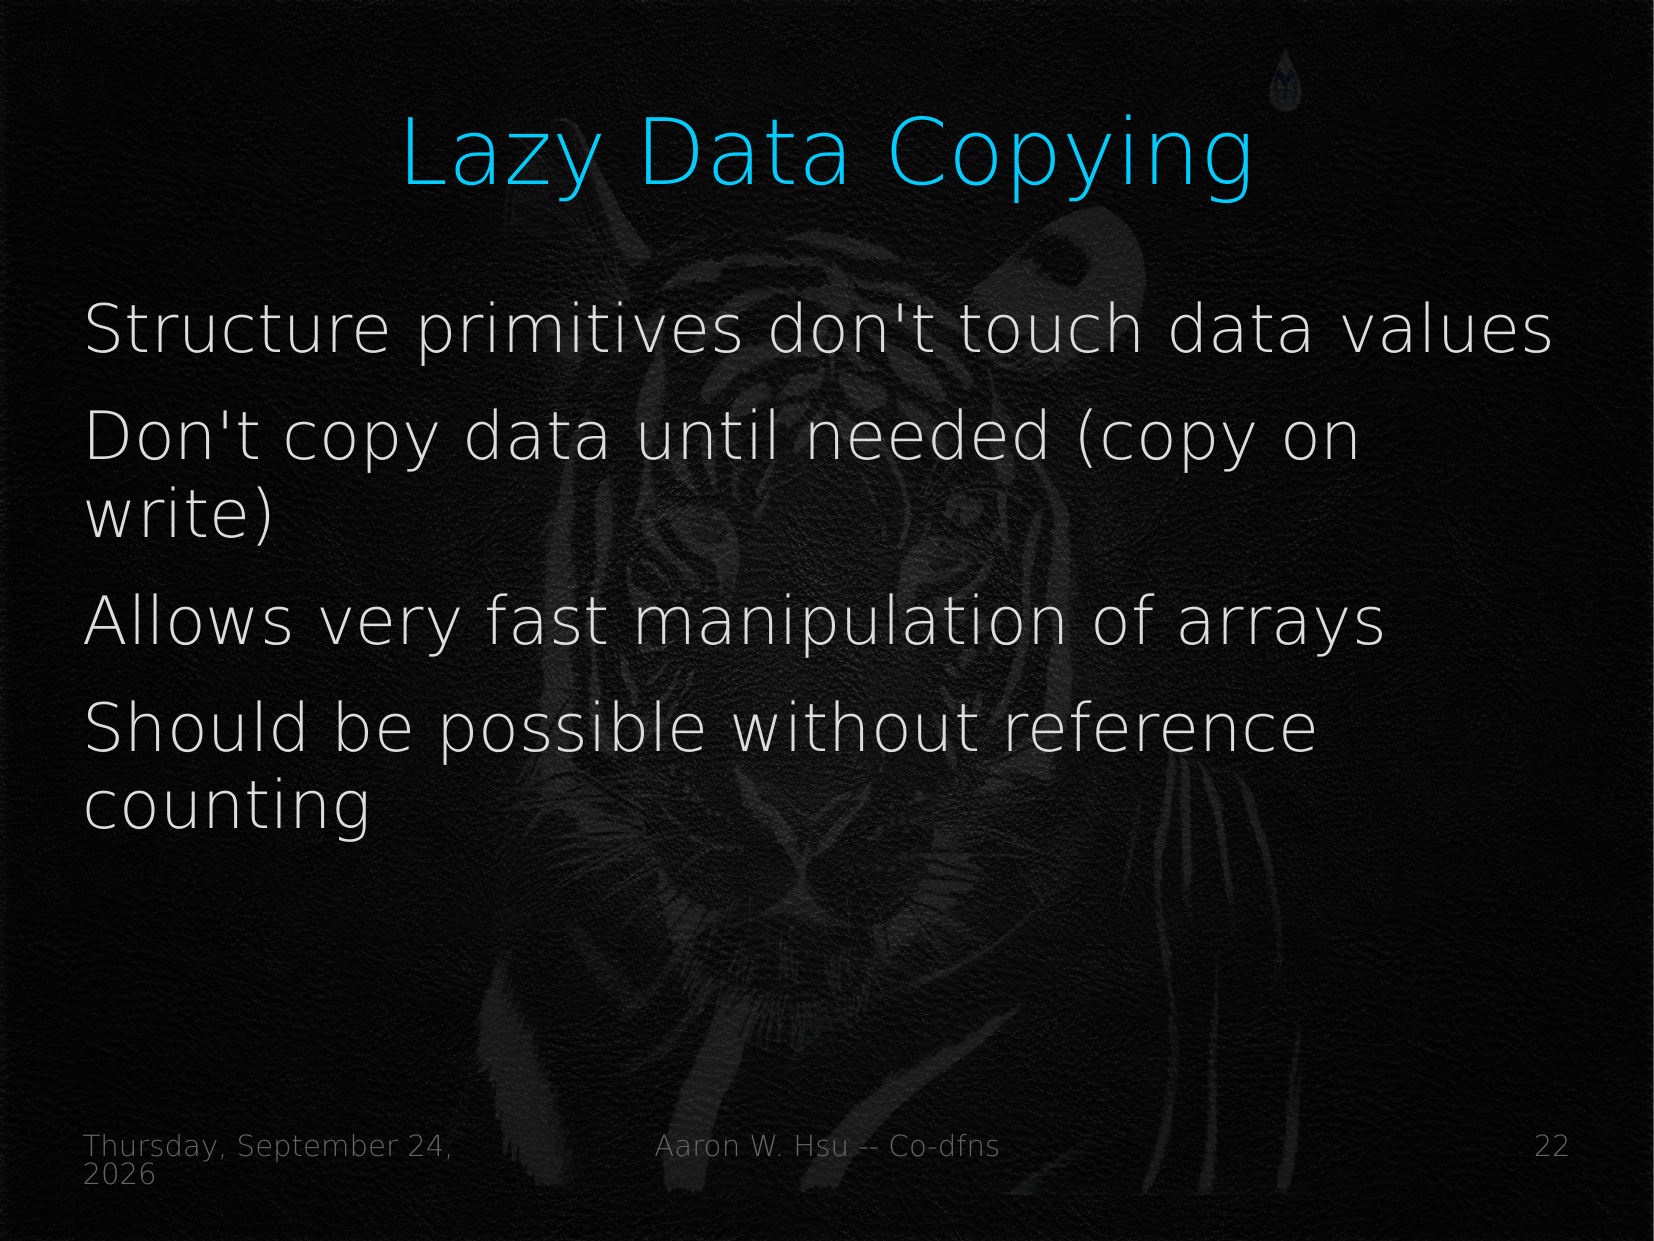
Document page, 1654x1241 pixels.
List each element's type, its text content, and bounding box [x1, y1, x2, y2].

picture [0, 0, 1654, 1241]
title Lazy Data Copying [82, 49, 1571, 257]
list Structure primitives don't touch data values Don't copy data until needed (copy on write) Allows very fast manipulation of arrays Should be possible without reference counting [82, 290, 1571, 1010]
